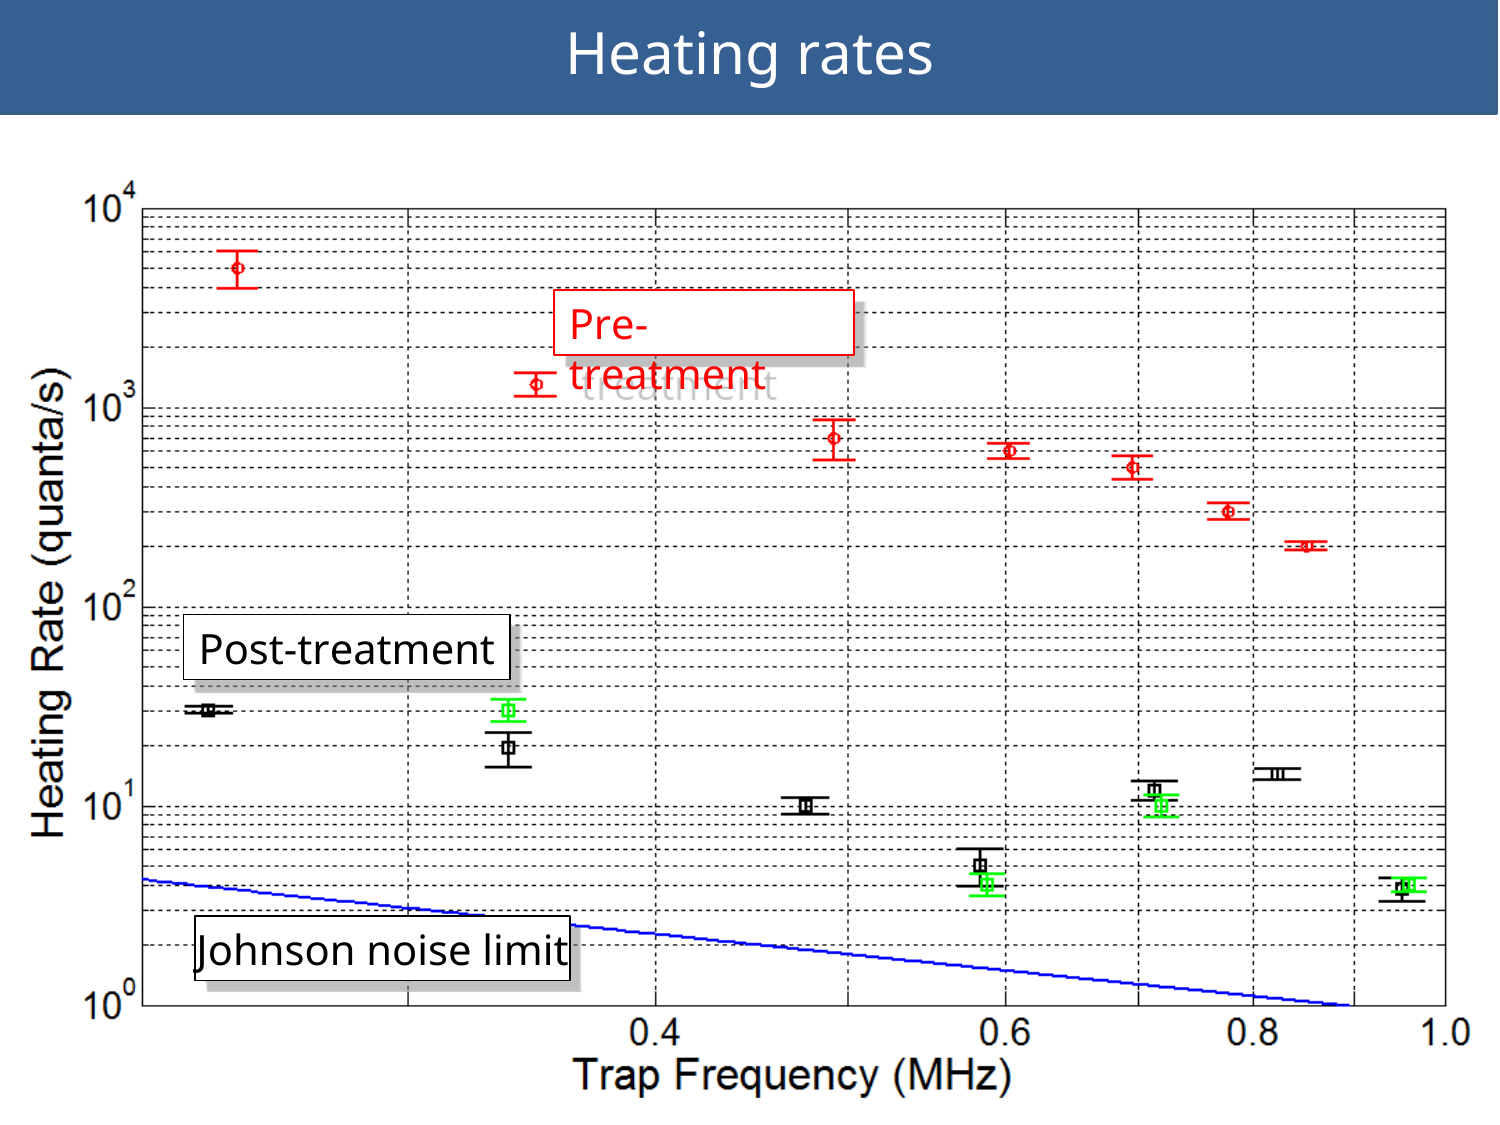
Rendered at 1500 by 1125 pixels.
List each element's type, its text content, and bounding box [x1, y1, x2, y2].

picture [5, 164, 1500, 1105]
text_box Post-treatment [183, 614, 511, 680]
text_box Johnson noise limit [195, 915, 571, 981]
text_box Pre-treatment [553, 290, 854, 356]
title Heating rates [75, 0, 1425, 141]
